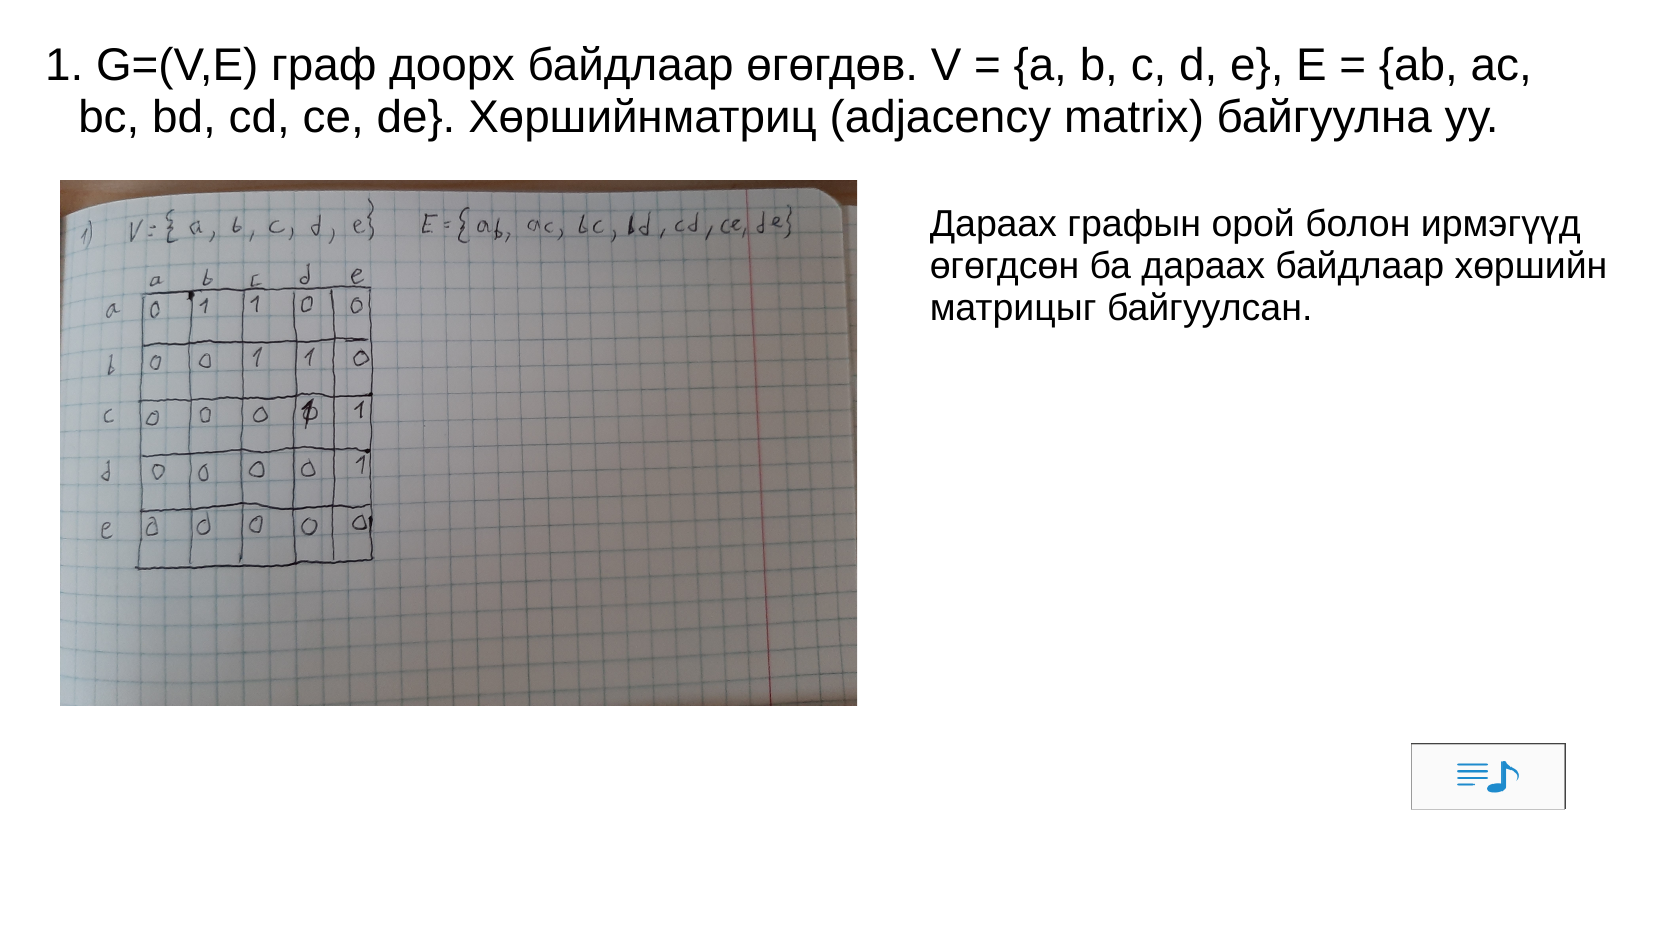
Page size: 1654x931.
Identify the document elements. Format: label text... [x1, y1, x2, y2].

title 1. G=(V,E) граф доорх байдлаар өгөгдөв. V = {a, b, c, d, e}, E = {ab, ac, bc, bd, cd, ce, de}. Хөршийнматриц (adjacency matrix) байгуулна уу. [45, 30, 1534, 152]
text_box Дараах графын орой болон ирмэгүүд өгөгдсөн ба дараах байдлаар хөршийн матрицыг байгуулсан. [915, 195, 1636, 420]
text_box [1410, 742, 1568, 811]
picture [60, 180, 858, 706]
